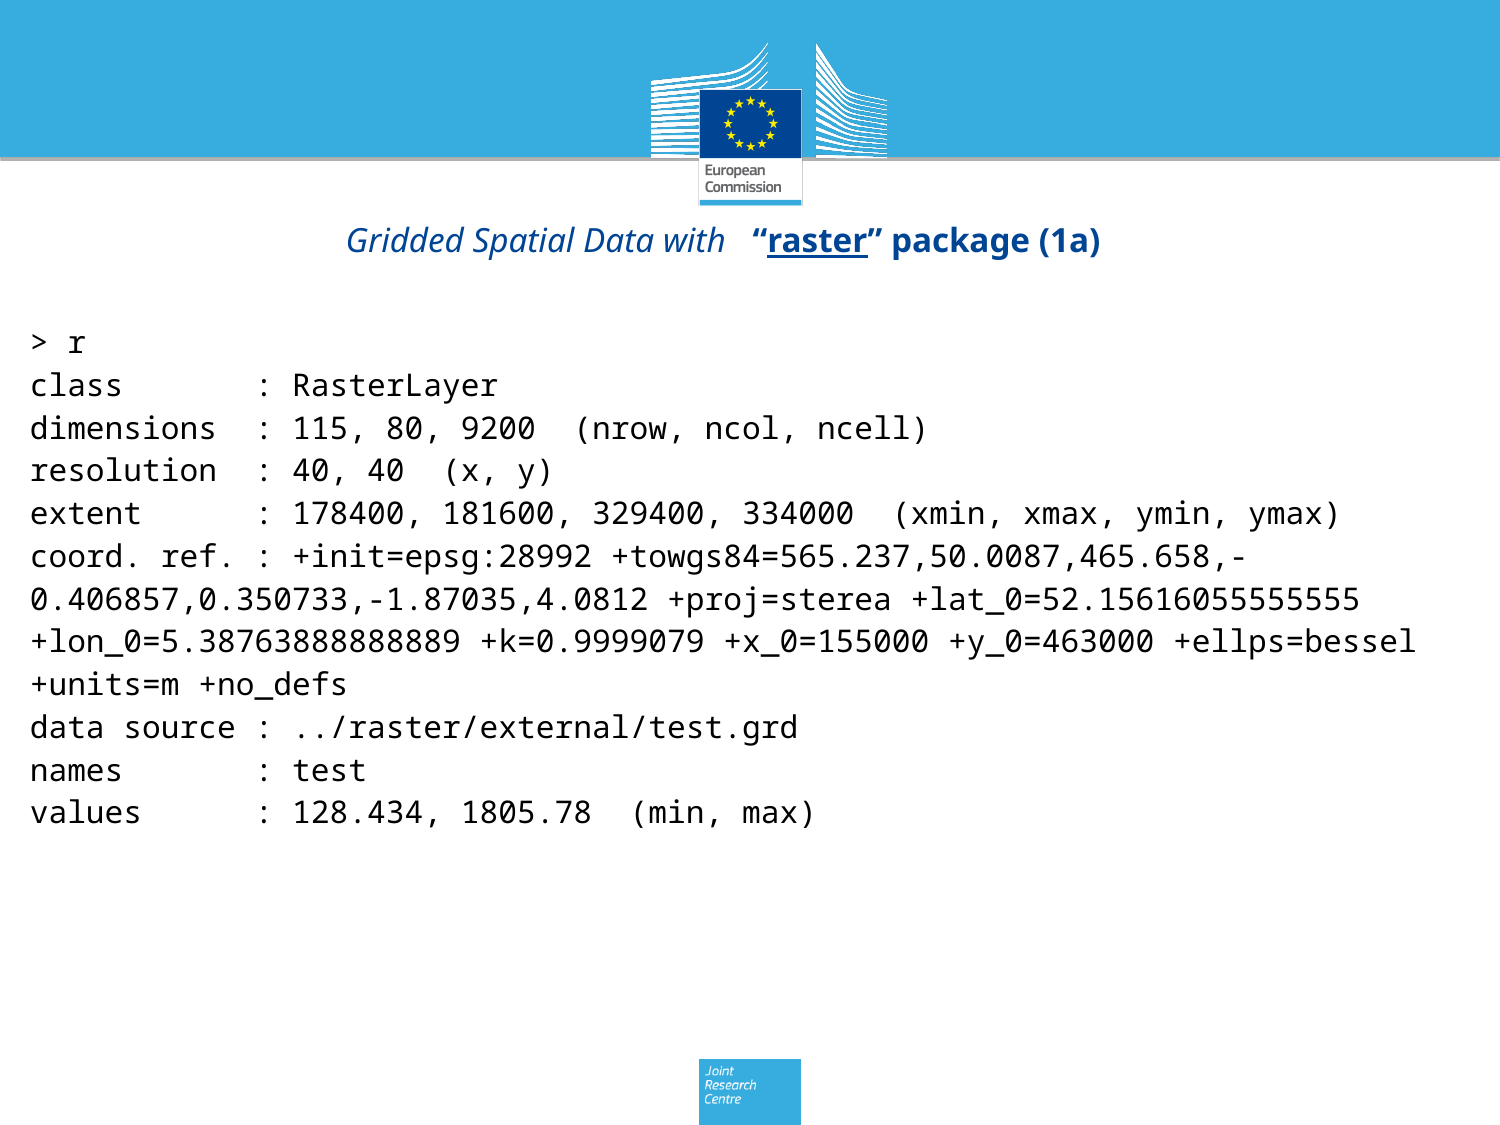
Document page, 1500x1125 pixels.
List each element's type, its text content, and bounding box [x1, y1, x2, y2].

picture [699, 1059, 801, 1125]
text_box > r class : RasterLayer dimensions : 115, 80, 9200 (nrow, ncol, ncell) resolution : 40, 40 (x, y) extent : 178400, 181600, 329400, 334000 (xmin, xmax, ymin, ymax) coord. ref. : +init=epsg:28992 +towgs84=565.237,50.0087,465.658,-0.406857,0.350733,-1.87035,4.0812 +proj=sterea +lat_0=52.15616055555555 +lon_0=5.38763888888889 +k=0.9999079 +x_0=155000 +y_0=463000 +ellps=bessel +units=m +no_defs data source : ../raster/external/test.grd names : test values : 128.434, 1805.78 (min, max) [15, 270, 1486, 921]
text_box Gridded Spatial Data with “raster” package (1a) [30, 210, 1426, 271]
picture [651, 42, 887, 207]
